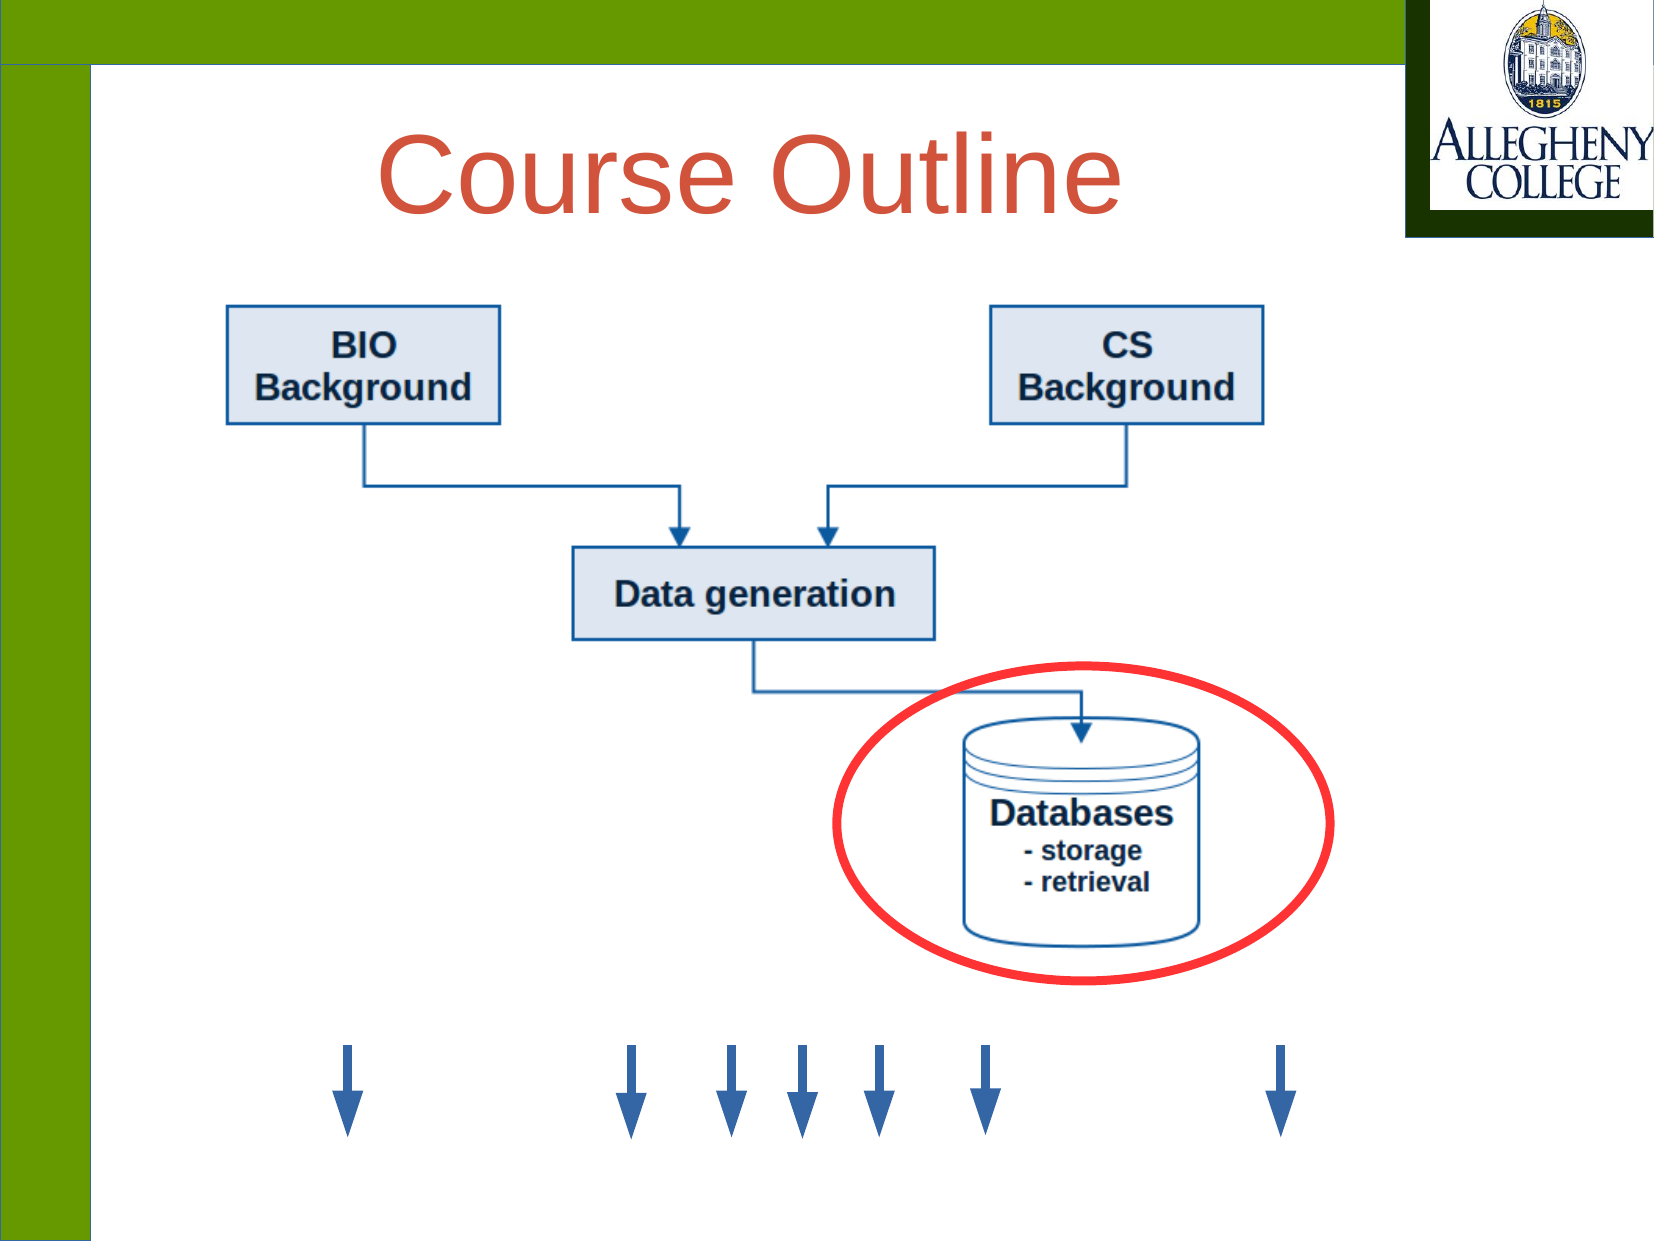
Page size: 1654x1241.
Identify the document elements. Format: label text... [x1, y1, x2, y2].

text_box [0, 0, 1654, 1241]
text_box Course Outline [75, 87, 1425, 250]
picture [1430, 0, 1654, 210]
picture [187, 280, 1418, 1045]
